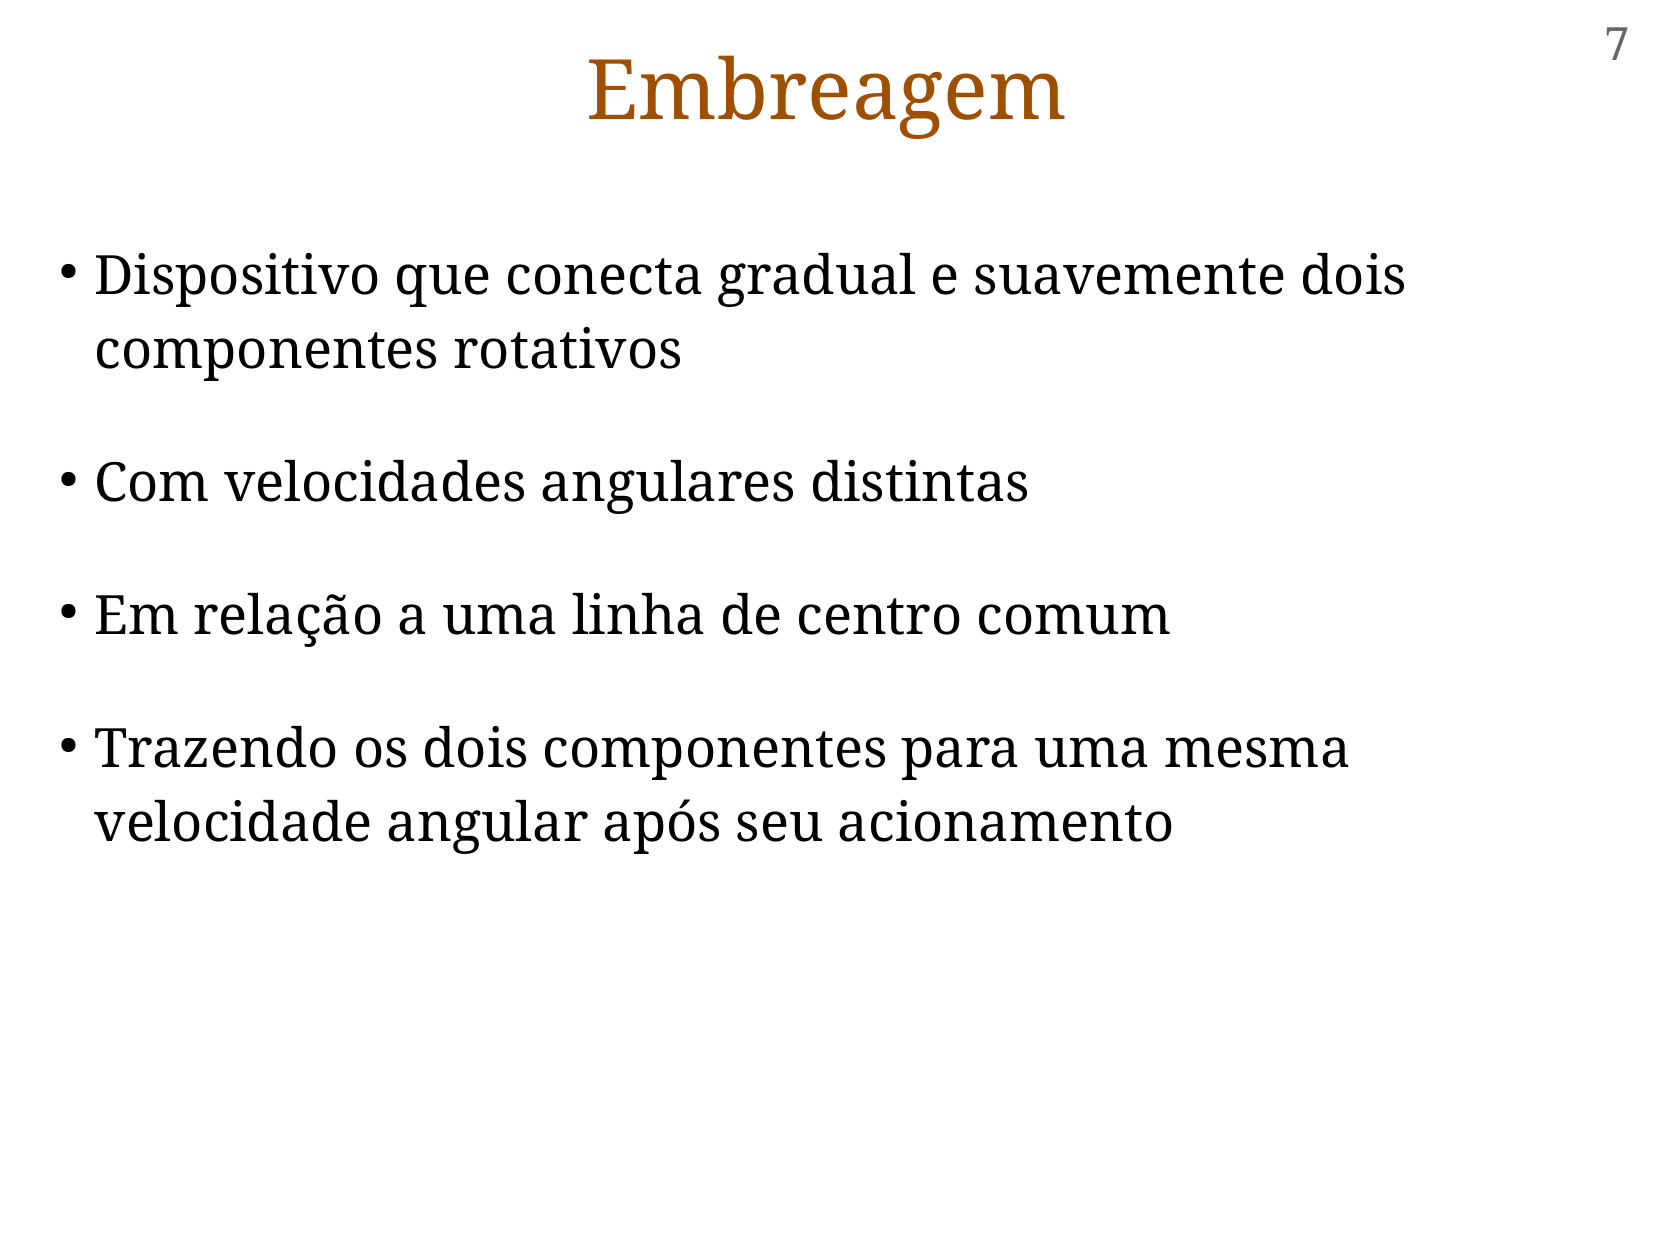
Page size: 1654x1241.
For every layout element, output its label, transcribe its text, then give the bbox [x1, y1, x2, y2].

title Embreagem [59, 29, 1595, 148]
list Dispositivo que conecta gradual e suavemente dois componentes rotativos Com velocidades angulares distintas Em relação a uma linha de centro comum Trazendo os dois componentes para uma mesma velocidade angular após seu acionamento [59, 236, 1595, 1211]
